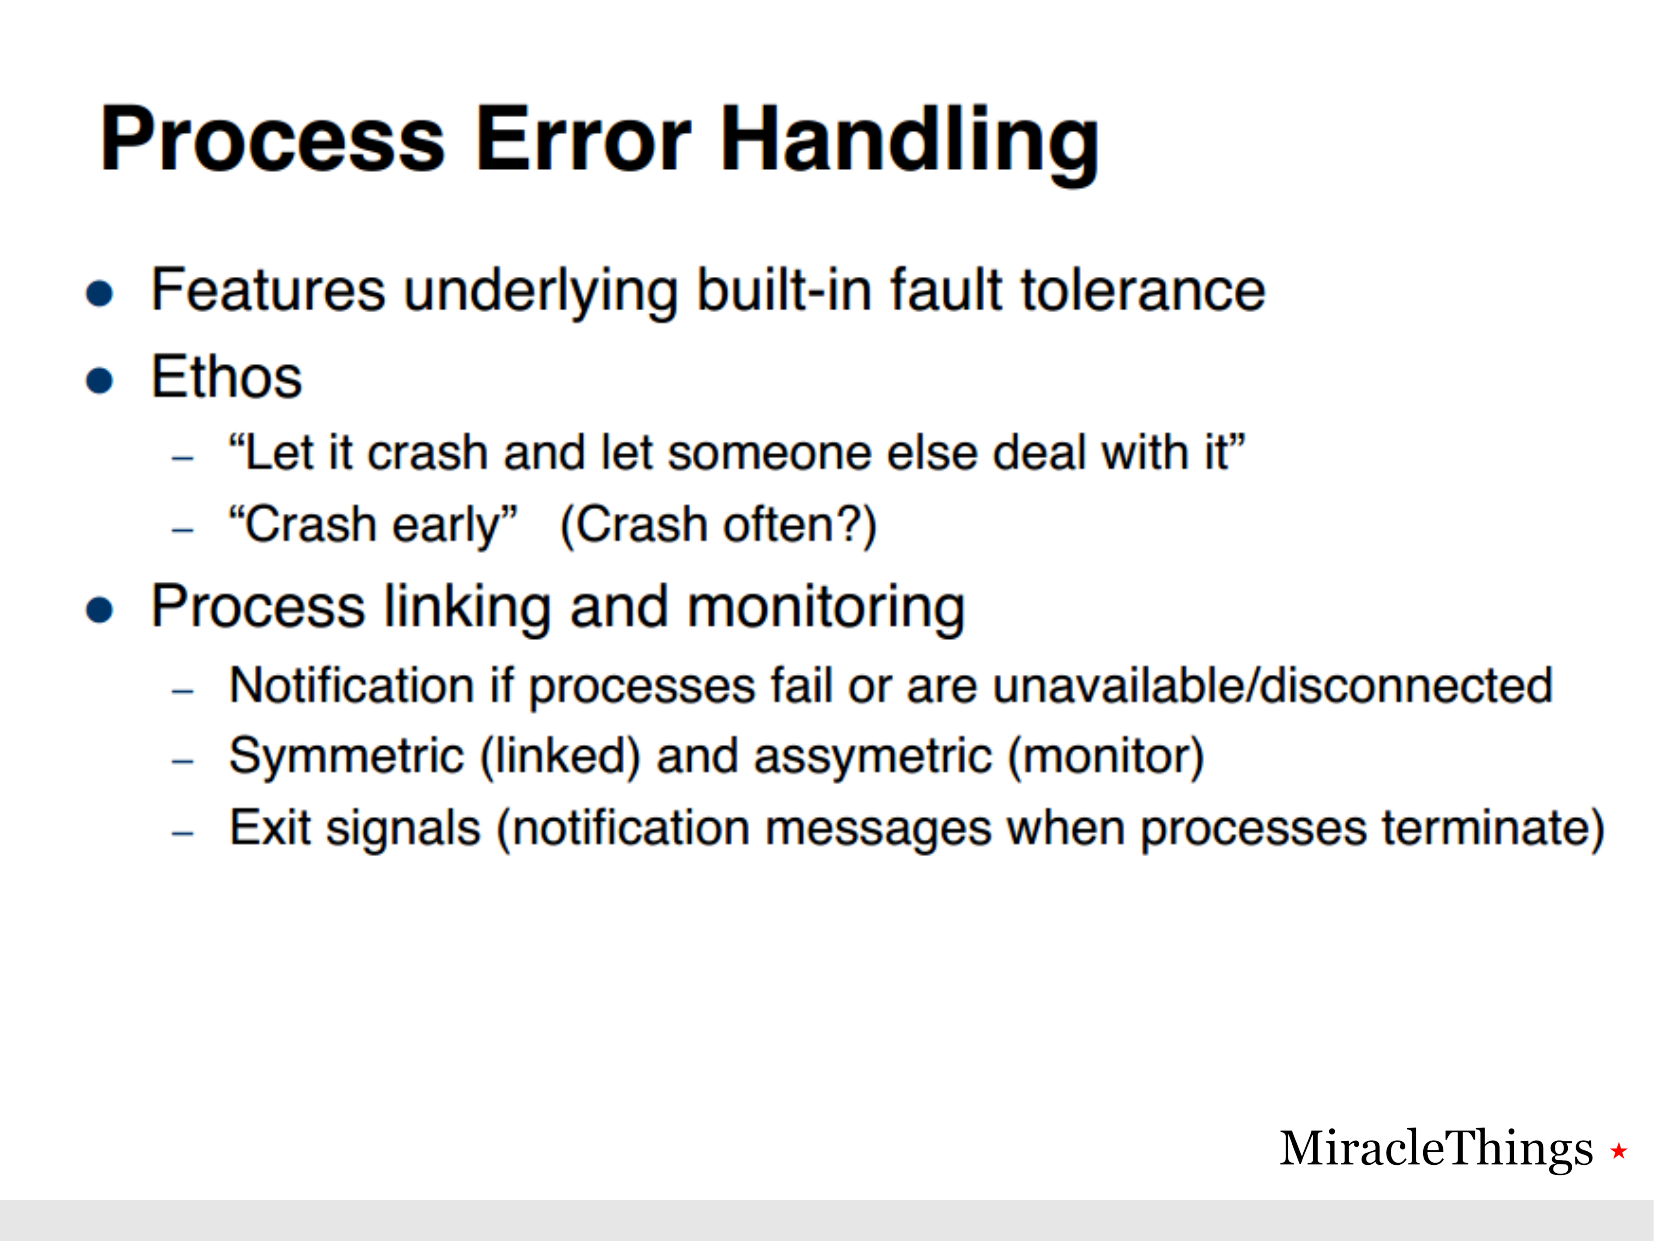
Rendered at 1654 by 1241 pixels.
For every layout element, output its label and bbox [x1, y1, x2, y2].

picture [1248, 1054, 1654, 1200]
picture [0, 5, 1654, 946]
